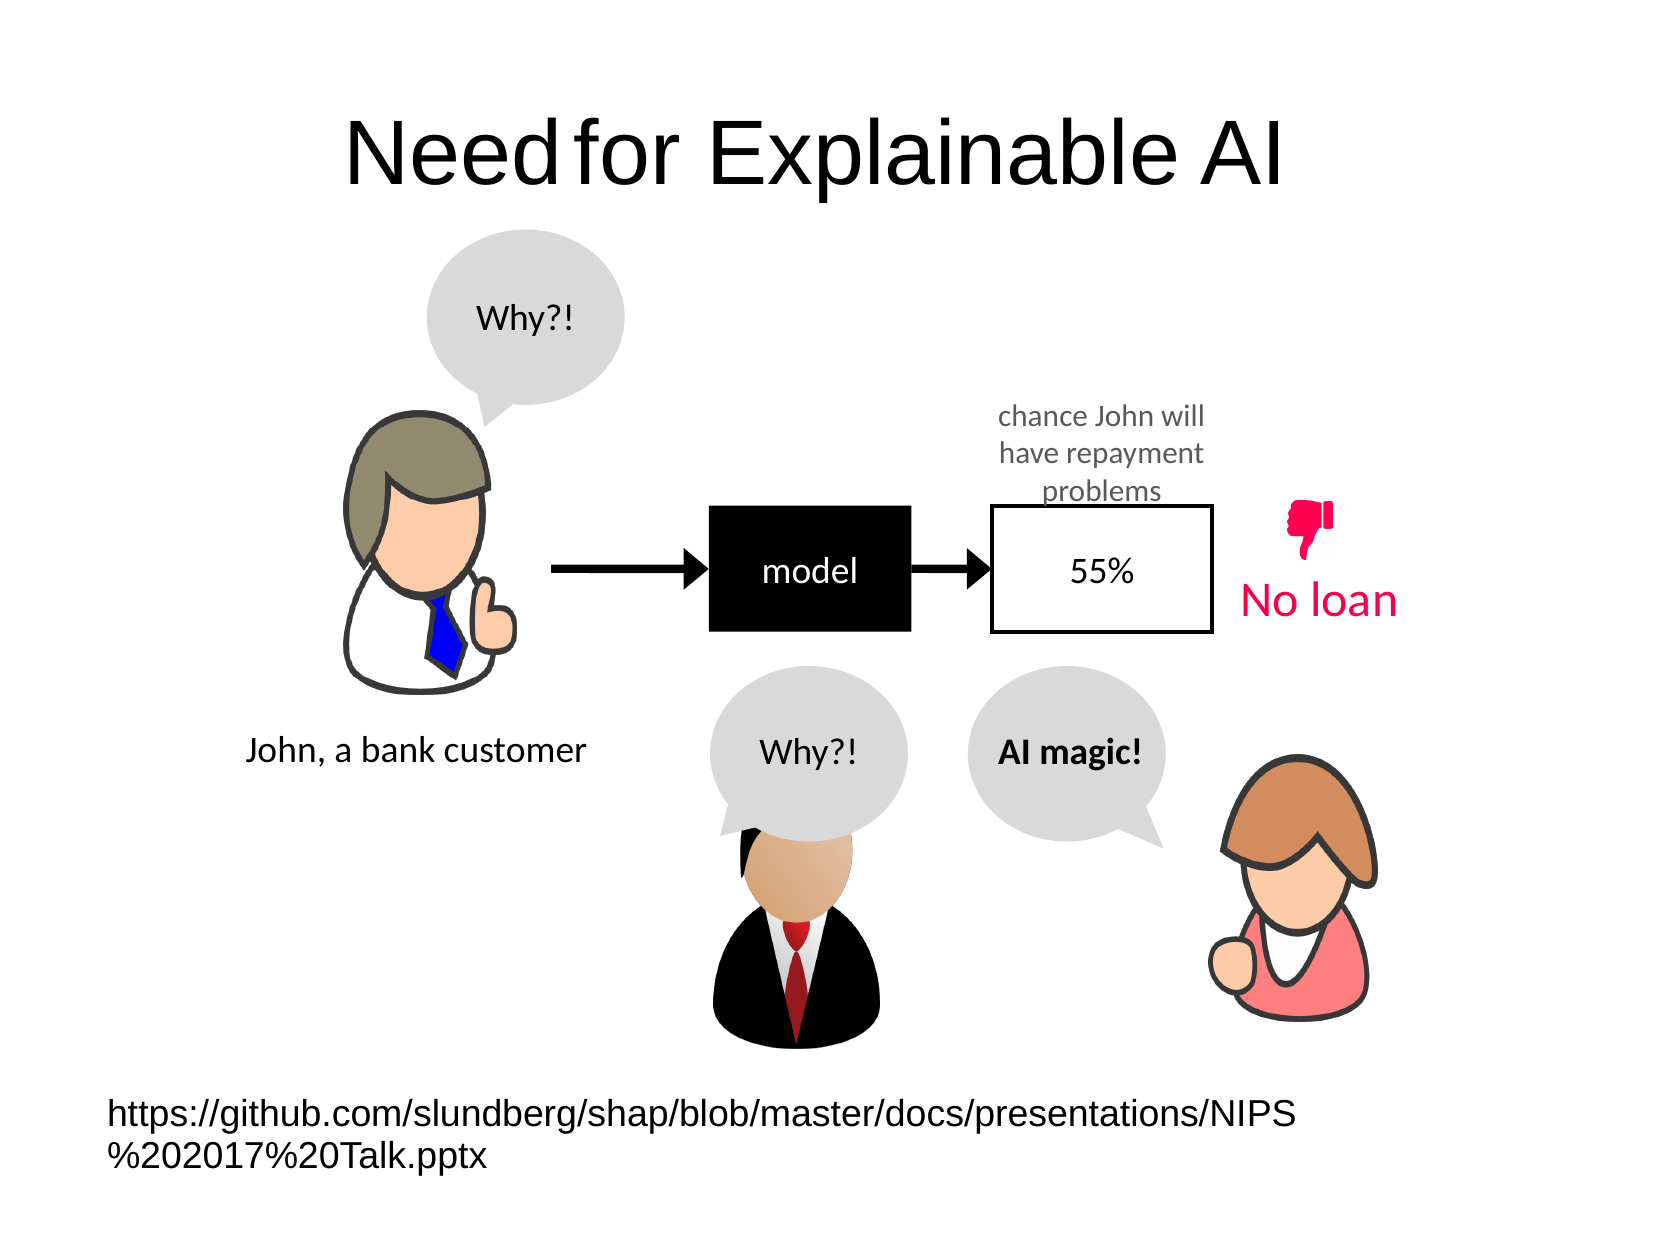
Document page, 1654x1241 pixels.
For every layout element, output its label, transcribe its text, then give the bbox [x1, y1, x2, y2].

text_box Why?! [461, 285, 591, 346]
text_box Why?! [744, 719, 874, 780]
text_box AI magic! [983, 719, 1159, 780]
text_box chance John will have repayment problems [957, 387, 1246, 515]
text_box No loan [1225, 559, 1414, 635]
picture [1287, 500, 1333, 560]
text_box https://github.com/slundberg/shap/blob/master/docs/presentations/NIPS%202017%20Talk.pptx [92, 1084, 1509, 1184]
title Need for Explainable AI [71, 49, 1561, 257]
text_box model [708, 505, 912, 632]
picture [343, 410, 517, 695]
text_box [710, 666, 908, 842]
picture [1208, 754, 1378, 1022]
text_box [967, 666, 1166, 849]
picture [713, 779, 880, 1050]
text_box [426, 257, 625, 410]
text_box 55% [991, 515, 1212, 632]
text_box John, a bank customer [230, 717, 603, 778]
